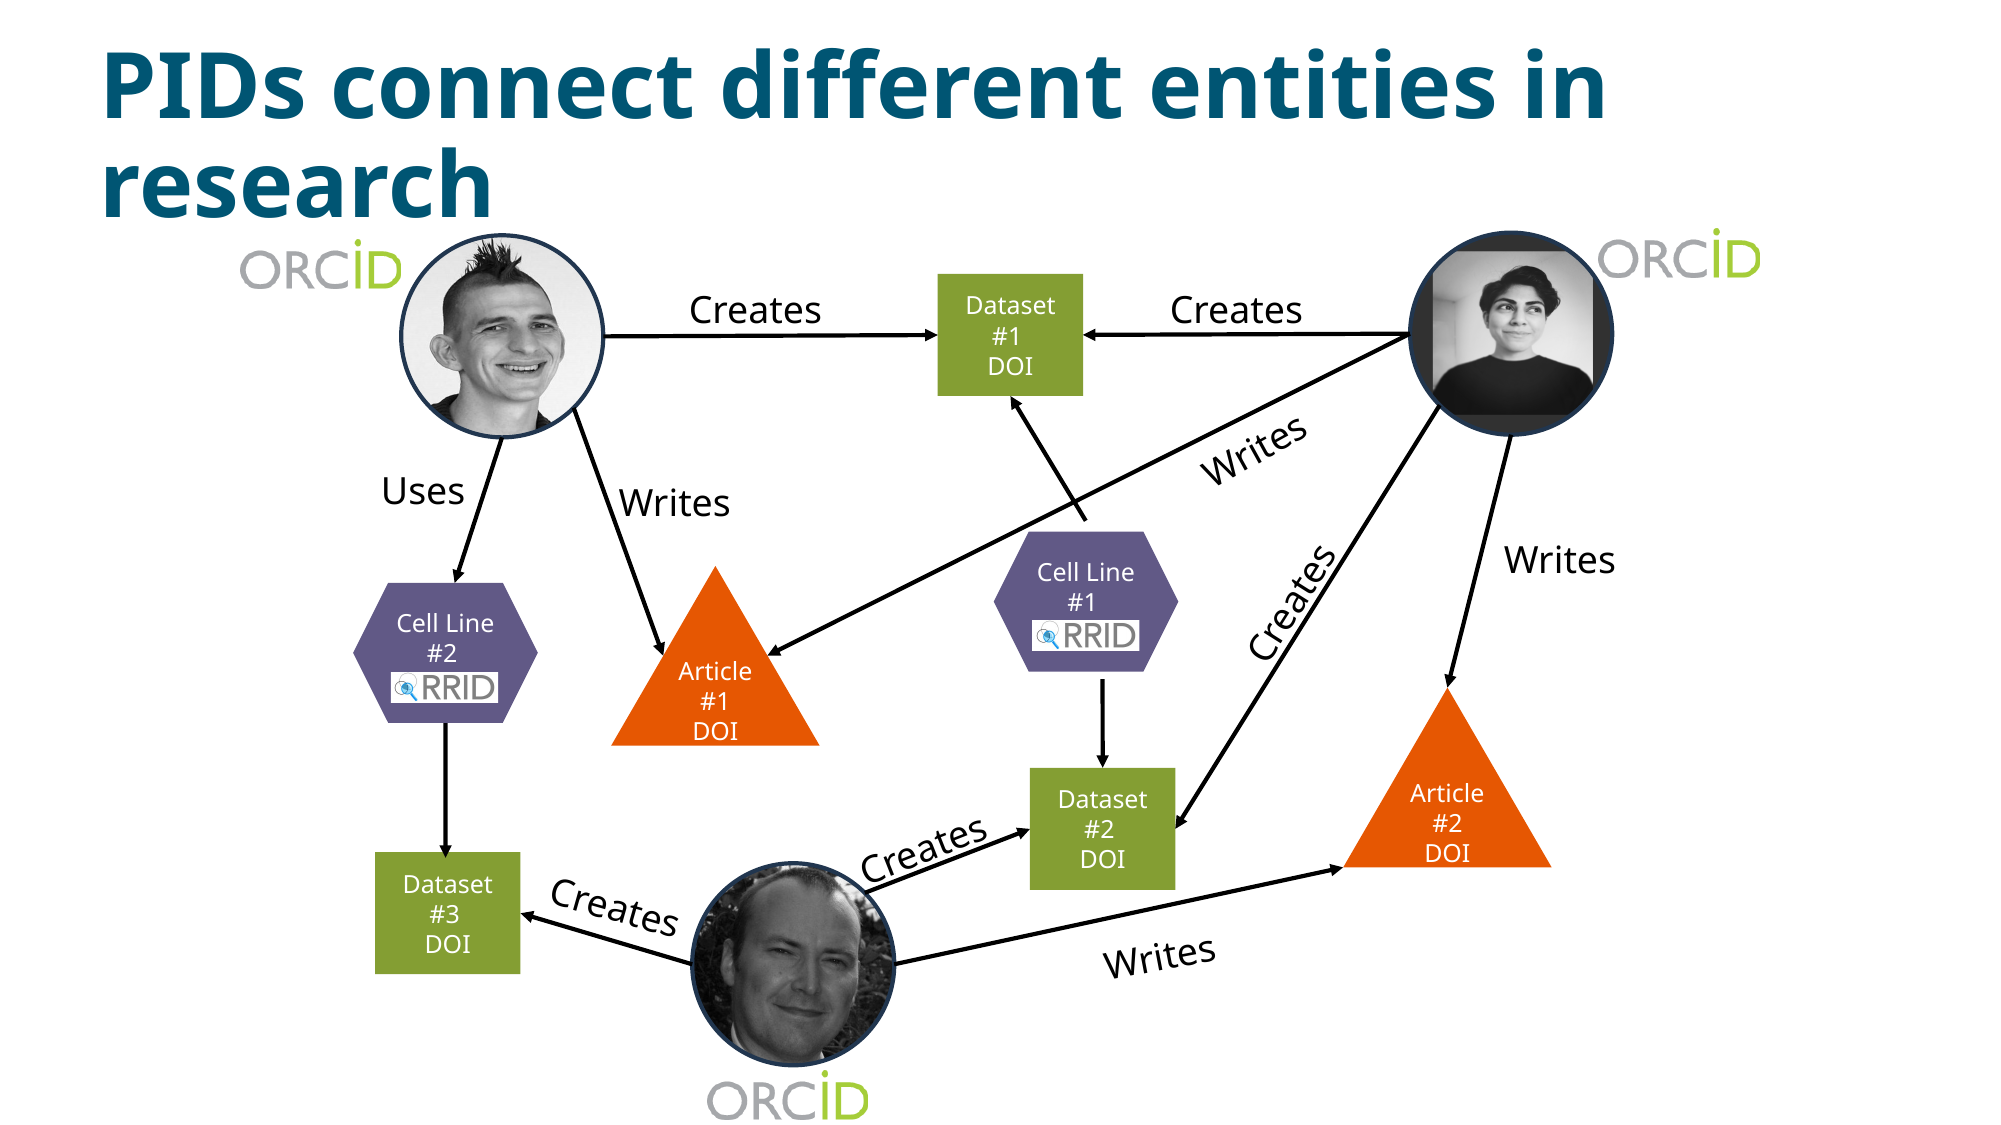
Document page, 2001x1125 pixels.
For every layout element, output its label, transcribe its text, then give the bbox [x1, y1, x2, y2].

text_box Dataset #3 DOI [375, 852, 521, 975]
text_box Cell Line #1 RRID [993, 531, 1179, 672]
text_box Uses [365, 459, 530, 520]
text_box Writes [603, 471, 768, 532]
picture [707, 1070, 868, 1120]
text_box Creates [529, 855, 704, 958]
text_box [1410, 232, 1613, 435]
picture [240, 239, 401, 289]
text_box Creates [835, 789, 1011, 907]
text_box [692, 863, 895, 1066]
text_box Article #1 DOI [611, 565, 820, 746]
text_box Dataset #1 DOI [937, 273, 1084, 396]
title PIDs connect different entities in research [99, 44, 1900, 233]
picture [1598, 228, 1760, 278]
text_box Creates [1154, 278, 1319, 339]
text_box Writes [1084, 908, 1257, 999]
text_box Writes [1488, 528, 1653, 589]
text_box Dataset #2 DOI [1029, 767, 1176, 890]
picture [1032, 620, 1140, 651]
text_box Cell Line #2 RRID [353, 582, 538, 723]
text_box Creates [1221, 516, 1360, 688]
text_box Article #2 DOI [1343, 688, 1552, 868]
text_box Creates [673, 278, 838, 339]
text_box [401, 235, 604, 438]
picture [390, 672, 499, 703]
text_box Writes [1177, 377, 1350, 510]
